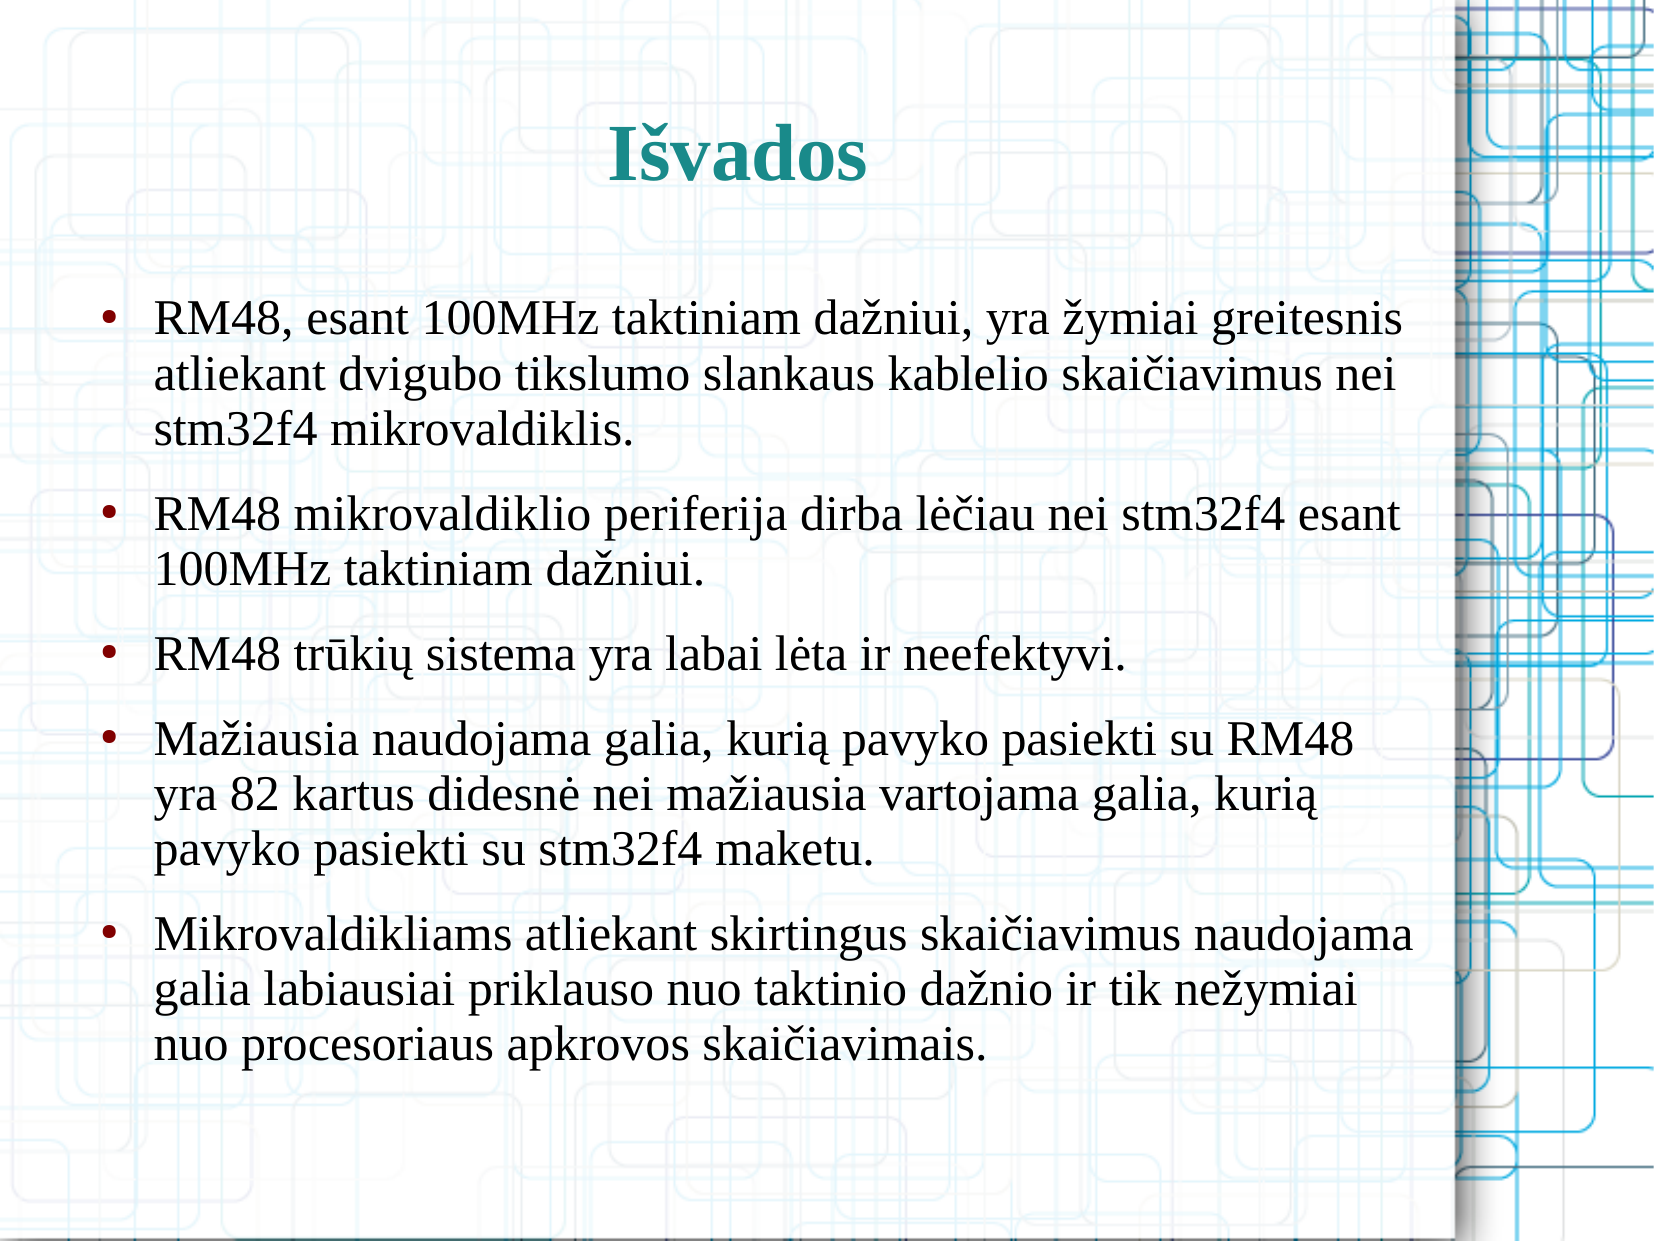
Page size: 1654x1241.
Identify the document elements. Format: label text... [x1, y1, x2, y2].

title Išvados [59, 49, 1418, 257]
list RM48, esant 100MHz taktiniam dažniui, yra žymiai greitesnis atliekant dvigubo tikslumo slankaus kablelio skaičiavimus nei stm32f4 mikrovaldiklis. RM48 mikrovaldiklio periferija dirba lėčiau nei stm32f4 esant 100MHz taktiniam dažniui. RM48 trūkių sistema yra labai lėta ir neefektyvi. Mažiausia naudojama galia, kurią pavyko pasiekti su RM48 yra 82 kartus didesnė nei mažiausia vartojama galia, kurią pavyko pasiekti su stm32f4 maketu. Mikrovaldikliams atliekant skirtingus skaičiavimus naudojama galia labiausiai priklauso nuo taktinio dažnio ir tik nežymiai nuo procesoriaus apkrovos skaičiavimais. [82, 290, 1418, 1072]
picture [0, 0, 1654, 1241]
